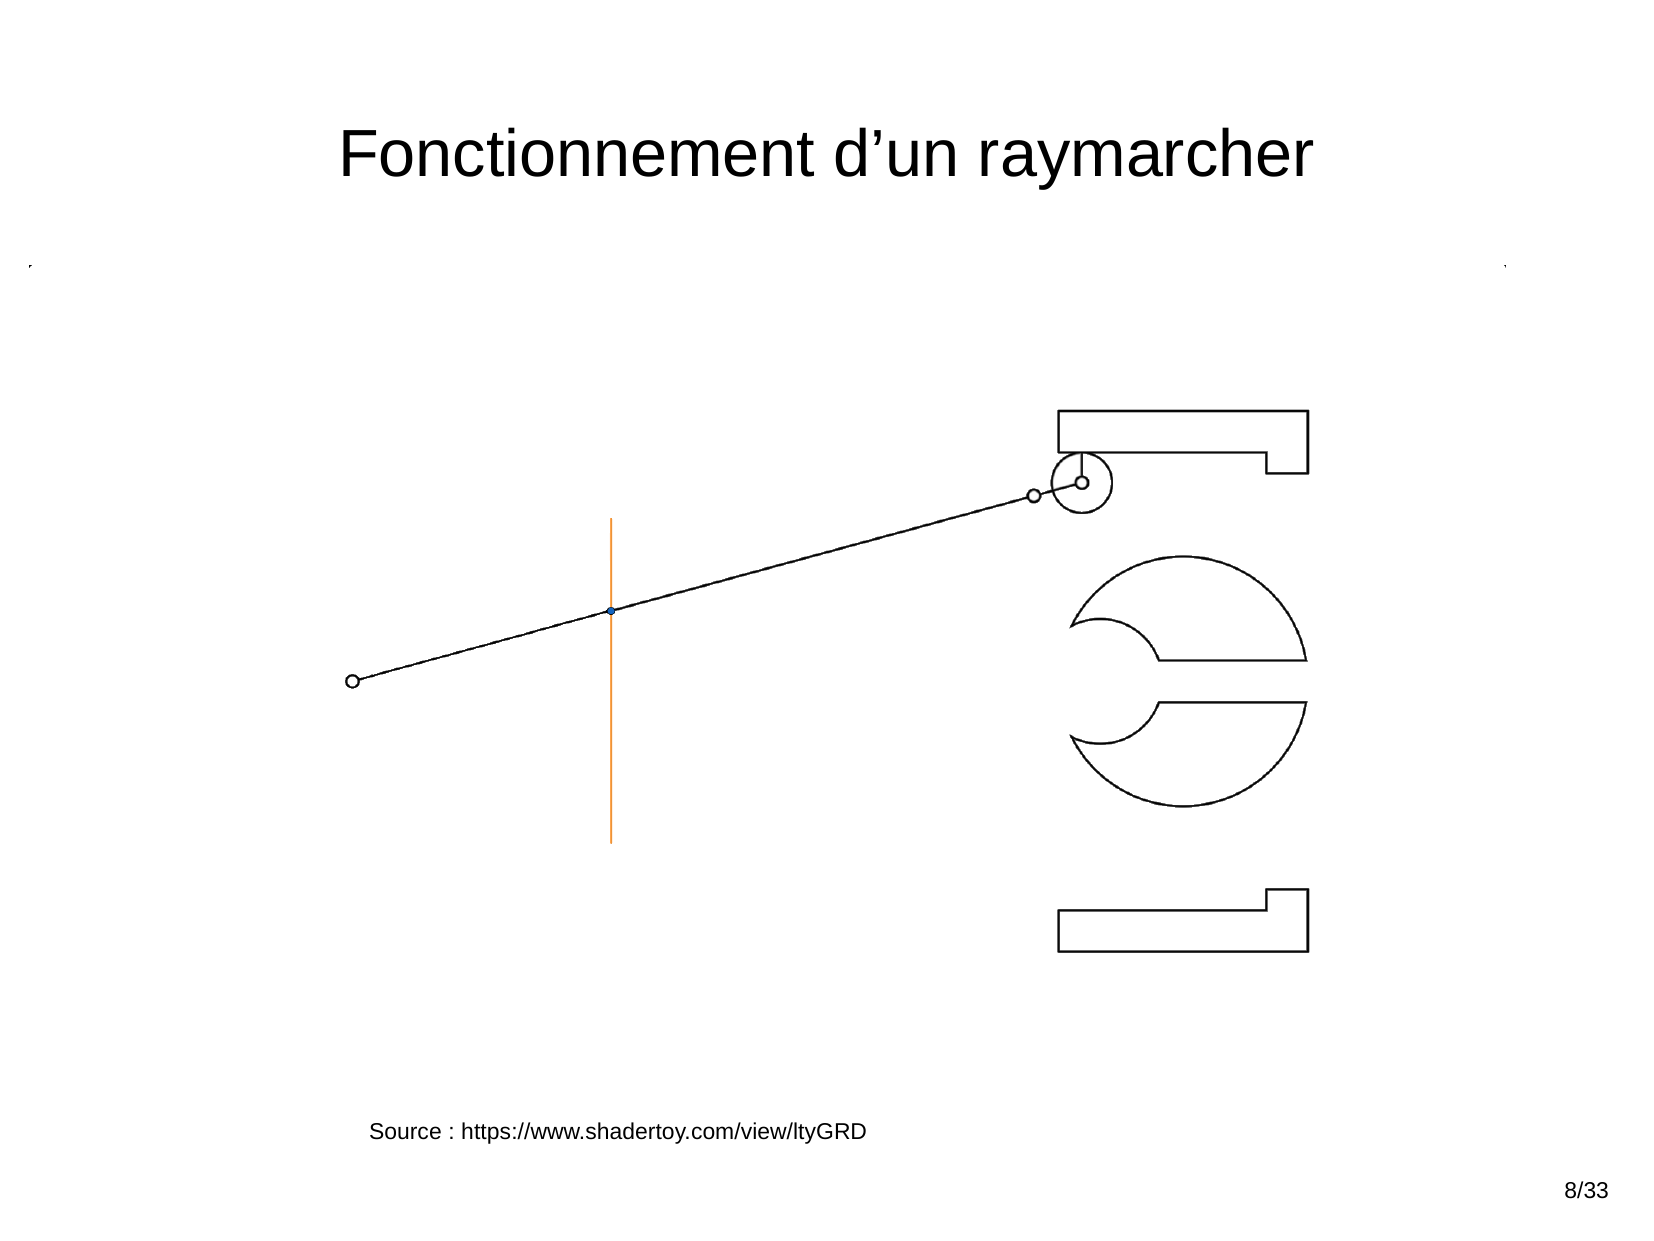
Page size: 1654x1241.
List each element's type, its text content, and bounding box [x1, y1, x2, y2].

text_box 8/33 [1549, 1170, 1625, 1211]
text_box Source : https://www.shadertoy.com/view/ltyGRD [354, 1111, 883, 1152]
picture [29, 265, 1506, 1097]
title Fonctionnement d’un raymarcher [82, 49, 1571, 257]
